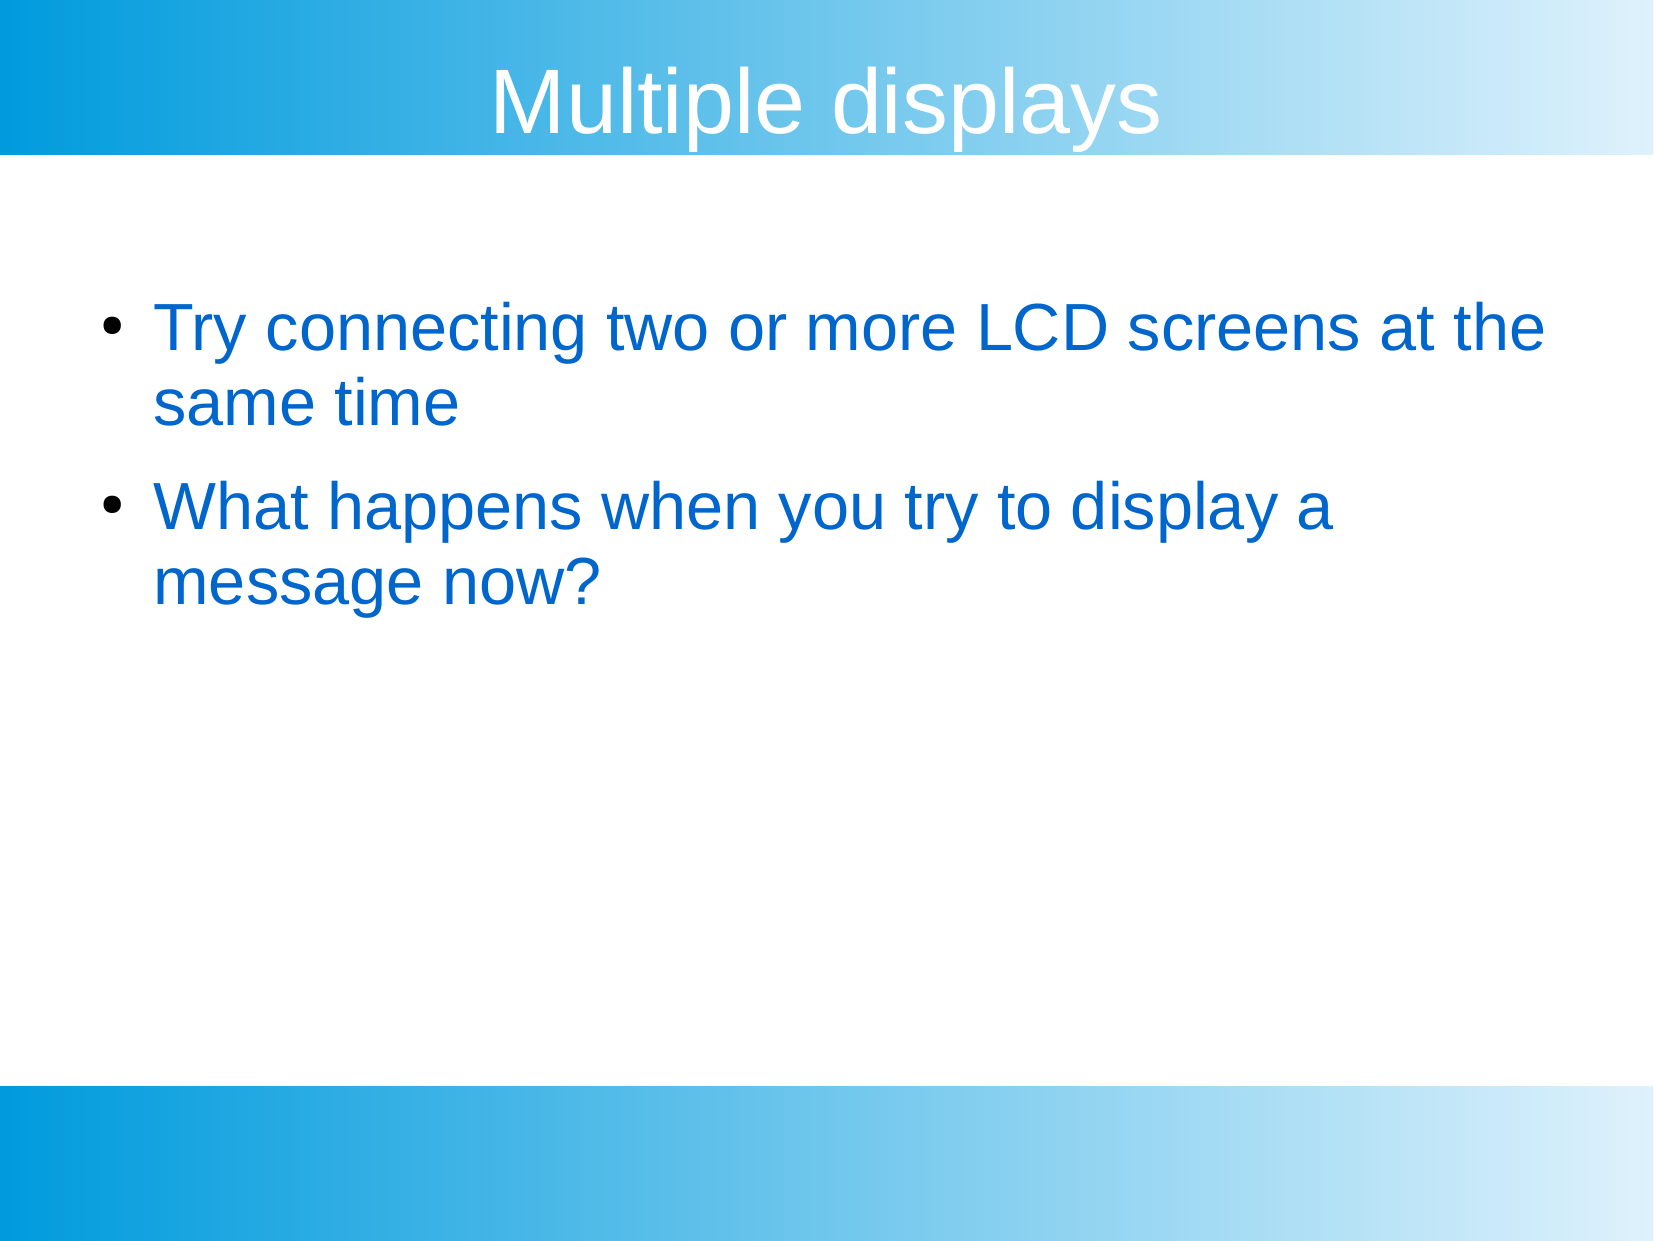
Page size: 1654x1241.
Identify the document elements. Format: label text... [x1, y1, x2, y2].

list Try connecting two or more LCD screens at the same time What happens when you try to display a message now? [82, 290, 1571, 1010]
title Multiple displays [82, 49, 1571, 155]
